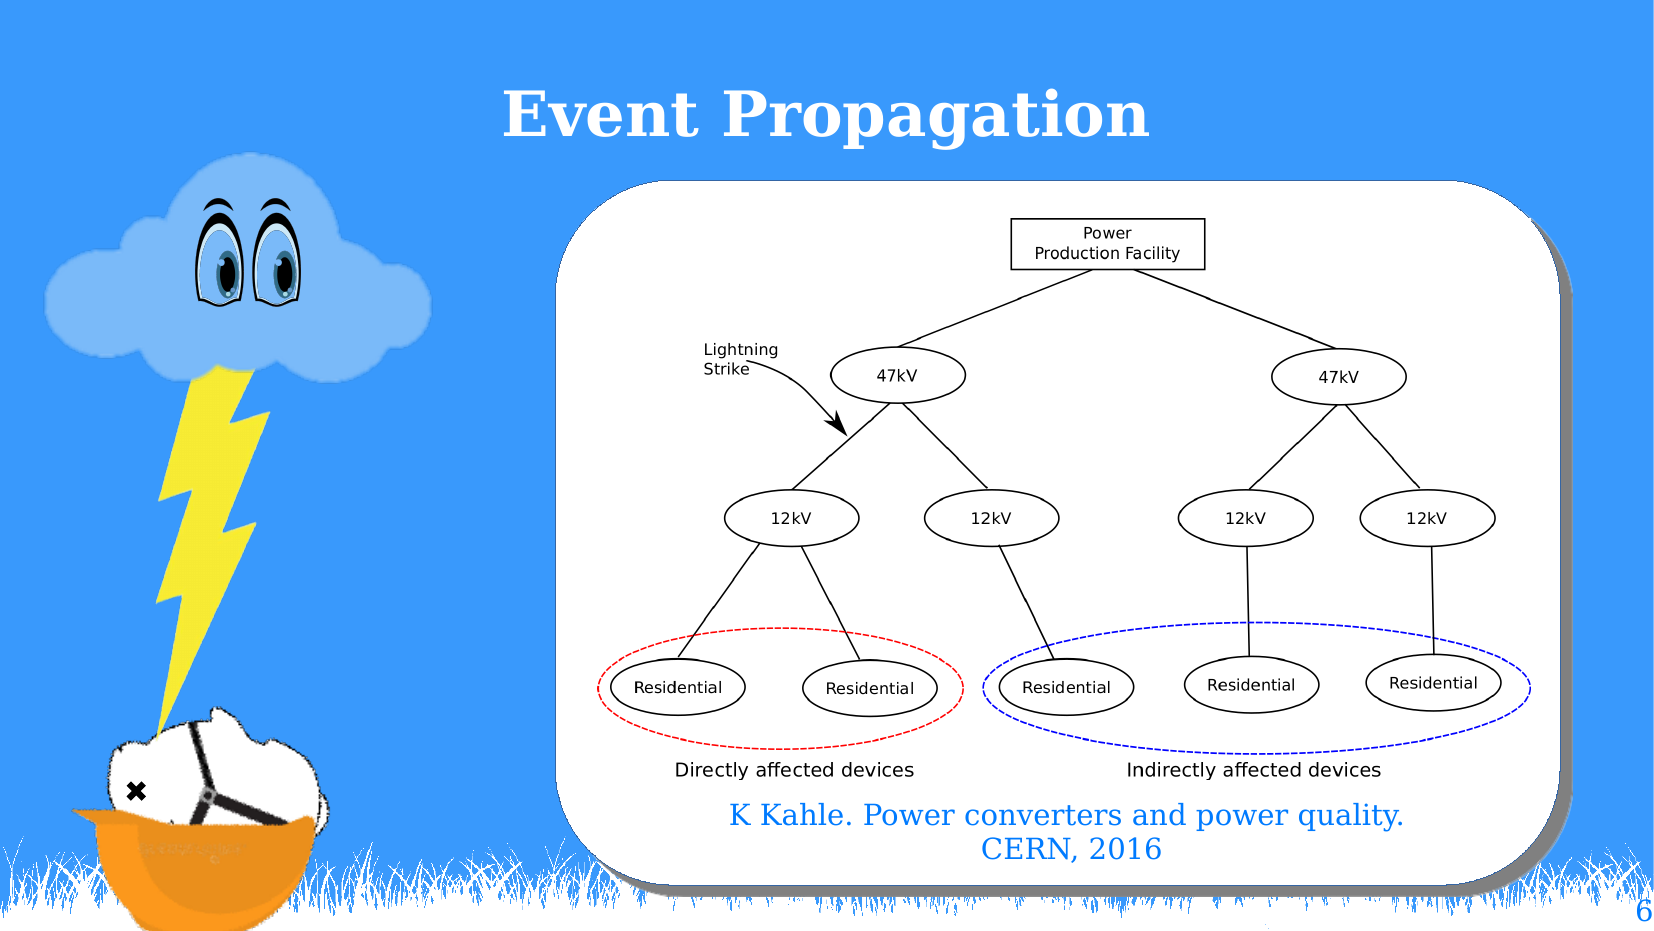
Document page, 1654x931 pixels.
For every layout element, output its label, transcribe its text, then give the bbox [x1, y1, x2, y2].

text_box [624, 875, 1491, 886]
title Event Propagation [82, 37, 1571, 193]
text_box K Kahle. Power converters and power quality. CERN, 2016 [359, 790, 1654, 875]
picture [0, 0, 1654, 931]
text_box [555, 193, 1561, 790]
